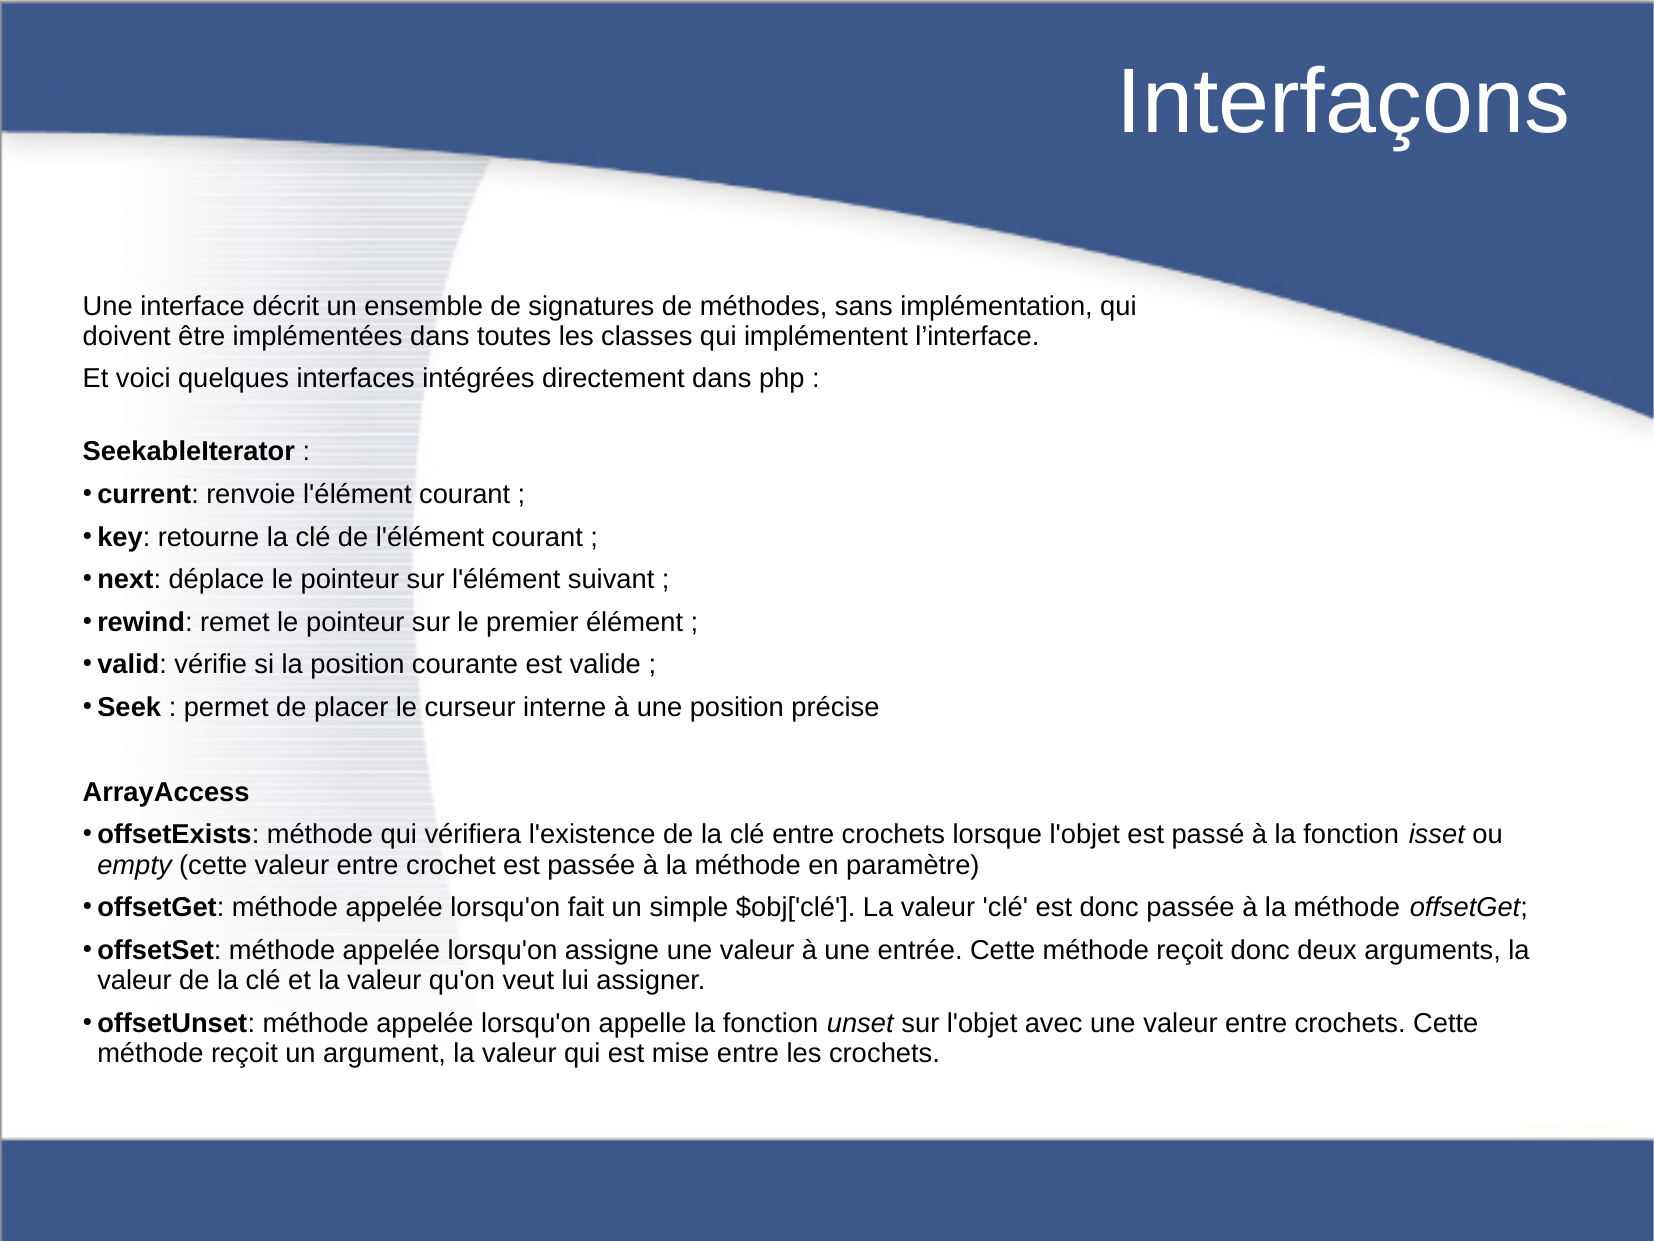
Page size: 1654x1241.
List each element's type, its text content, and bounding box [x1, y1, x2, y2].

list Une interface décrit un ensemble de signatures de méthodes, sans implémentation, qui doivent être implémentées dans toutes les classes qui implémentent l’interface. Et voici quelques interfaces intégrées directement dans php : SeekableIterator : current: renvoie l'élément courant ; key: retourne la clé de l'élément courant ; next: déplace le pointeur sur l'élément suivant ; rewind: remet le pointeur sur le premier élément ; valid: vérifie si la position courante est valide ; Seek : permet de placer le curseur interne à une position précise ArrayAccess offsetExists: méthode qui vérifiera l'existence de la clé entre crochets lorsque l'objet est passé à la fonction isset ou empty (cette valeur entre crochet est passée à la méthode en paramètre) offsetGet: méthode appelée lorsqu'on fait un simple $obj['clé']. La valeur 'clé' est donc passée à la méthode offsetGet; offsetSet: méthode appelée lorsqu'on assigne une valeur à une entrée. Cette méthode reçoit donc deux arguments, la valeur de la clé et la valeur qu'on veut lui assigner. offsetUnset: méthode appelée lorsqu'on appelle la fonction unset sur l'objet avec une valeur entre crochets. Cette méthode reçoit un argument, la valeur qui est mise entre les crochets. [82, 290, 1571, 1087]
picture [0, 0, 1654, 1241]
title Interfaçons [82, 49, 1571, 257]
